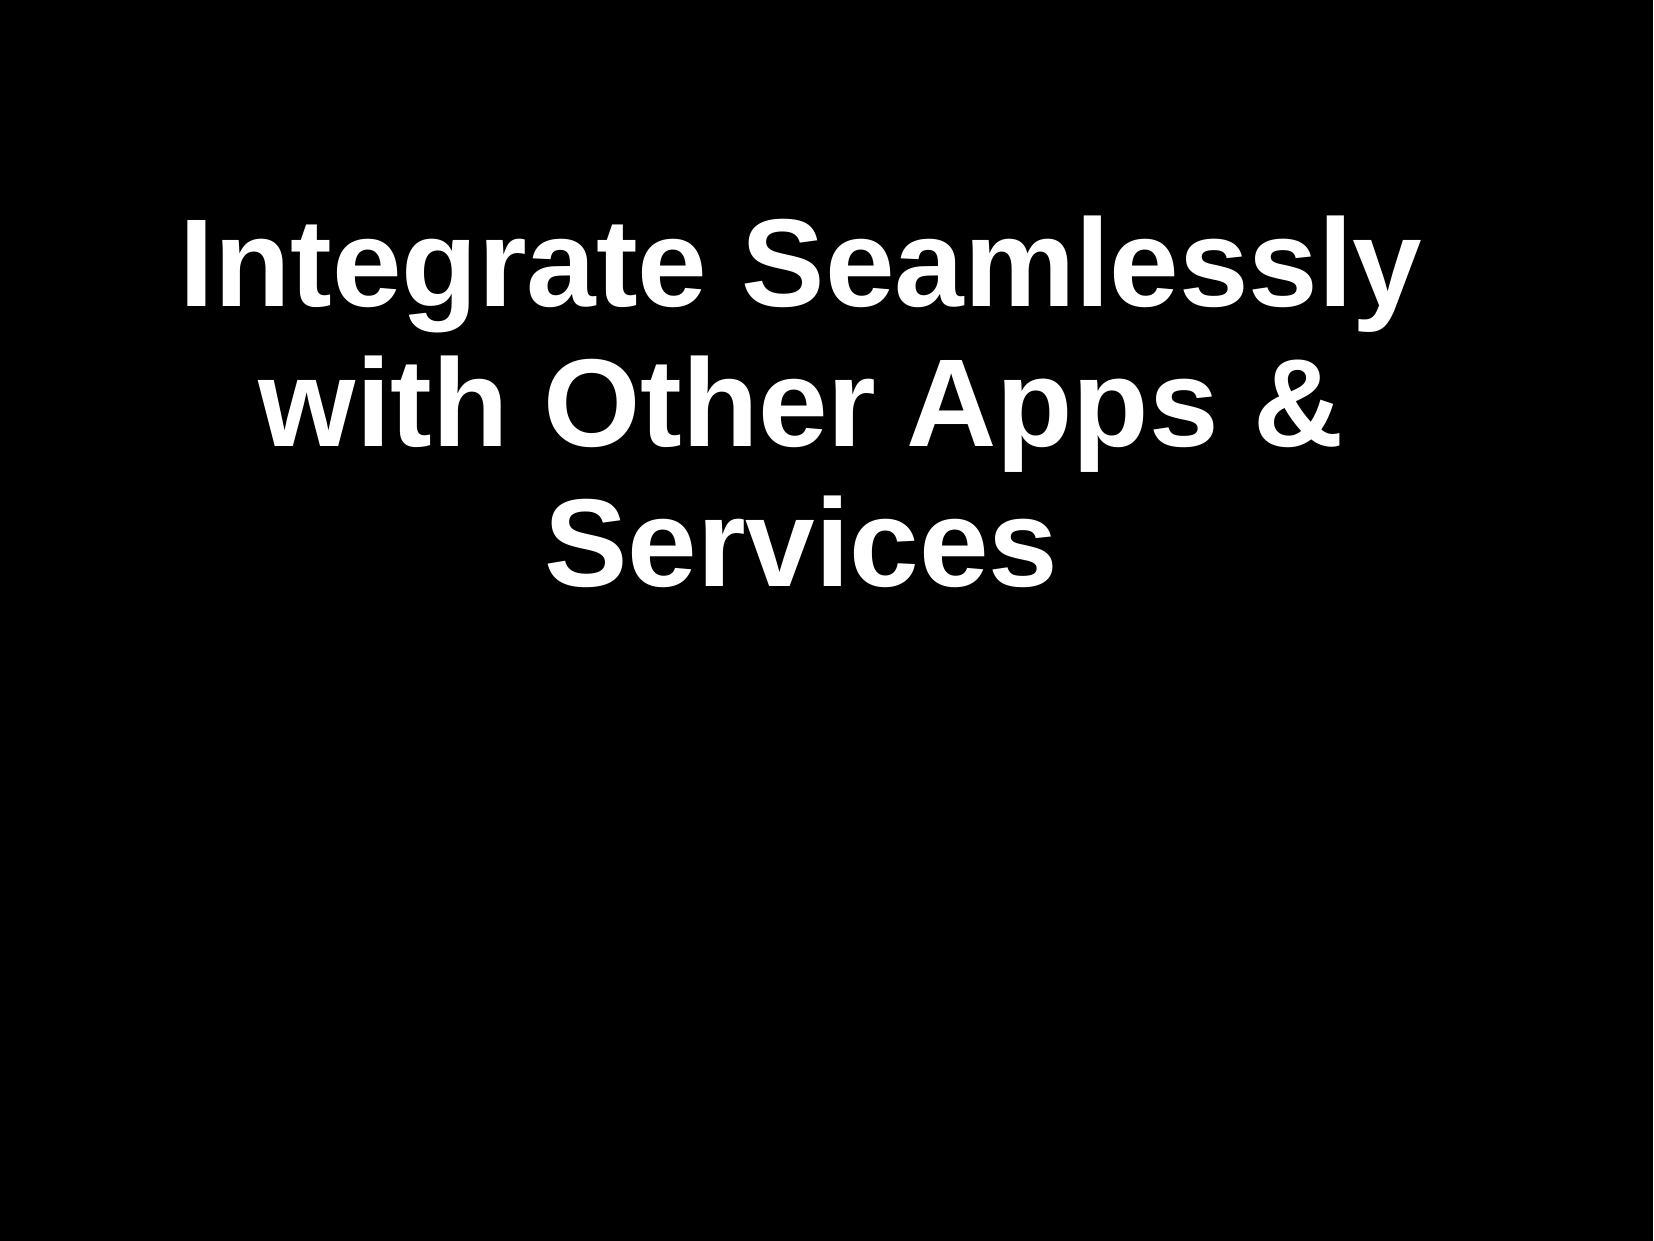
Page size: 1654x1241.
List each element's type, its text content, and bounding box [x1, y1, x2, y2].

text_box Integrate Seamlessly with Other Apps & Services [165, 186, 1516, 901]
